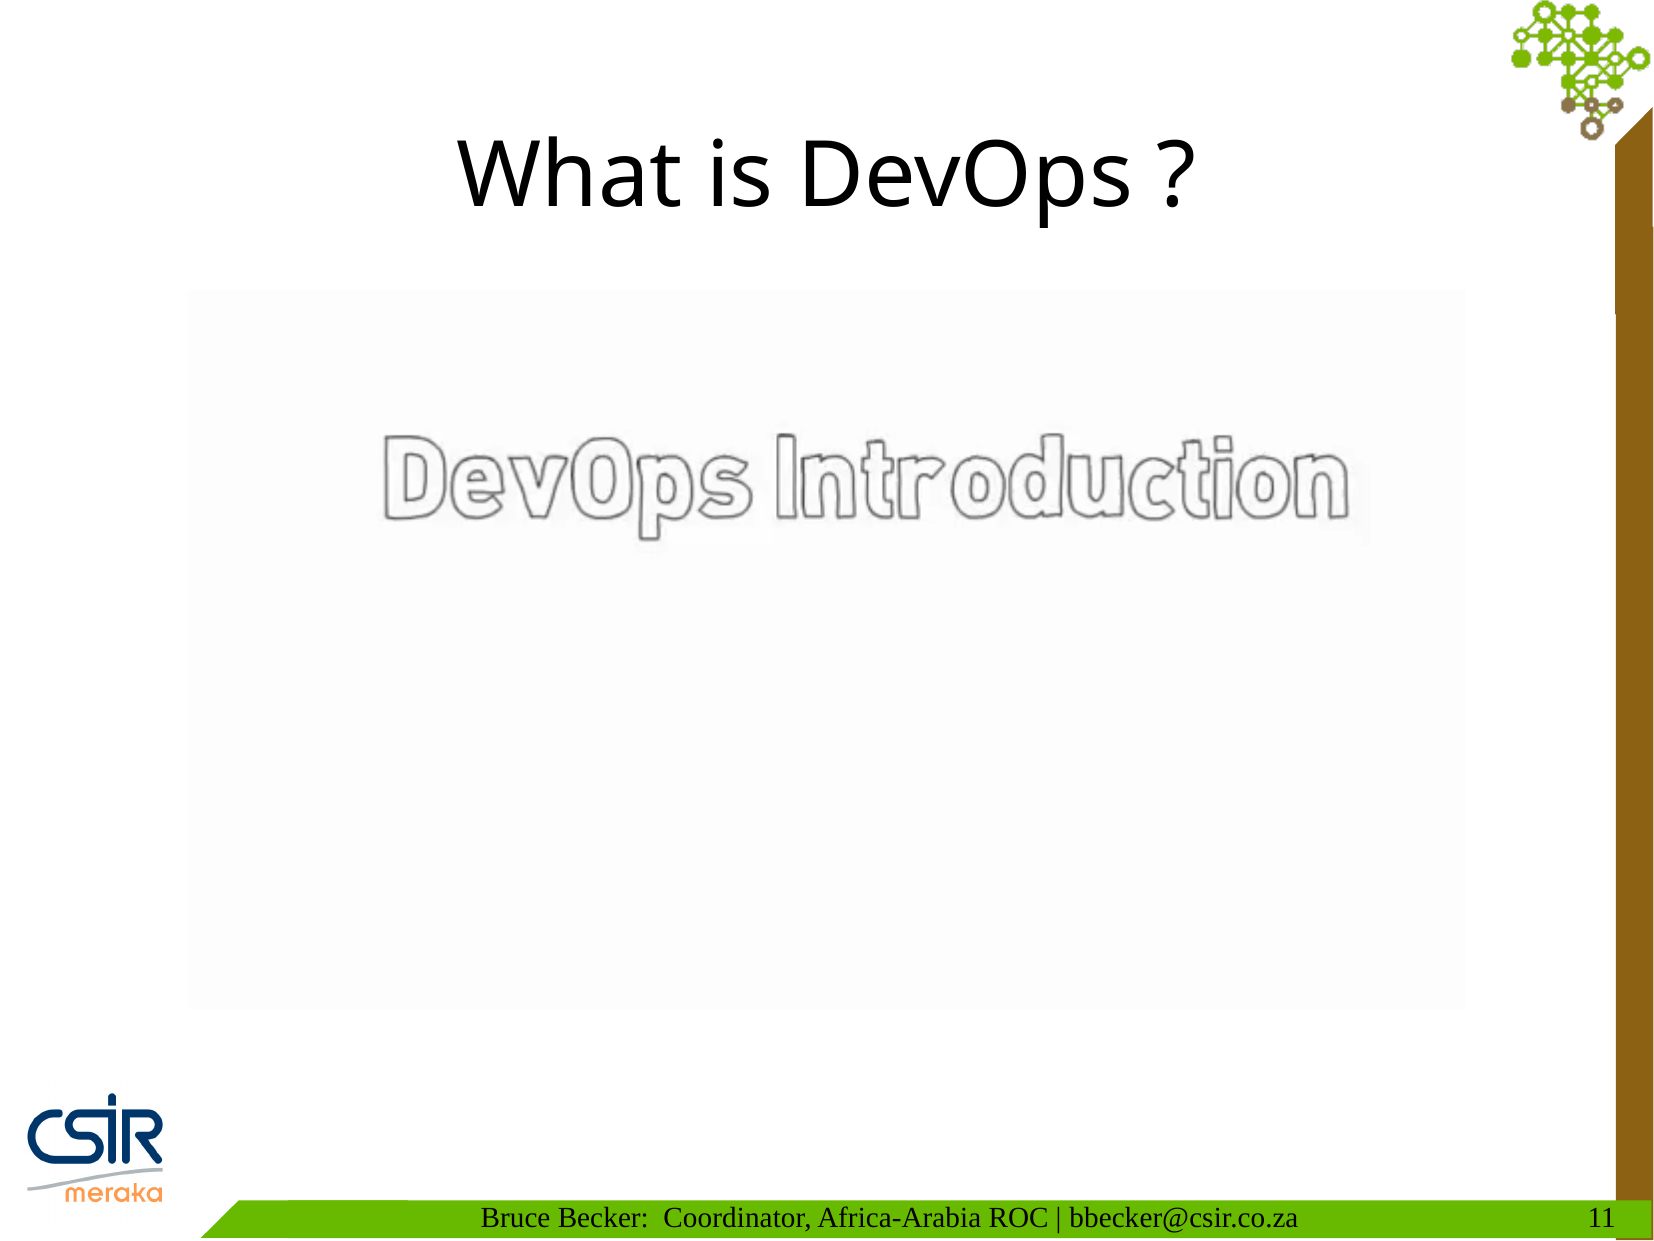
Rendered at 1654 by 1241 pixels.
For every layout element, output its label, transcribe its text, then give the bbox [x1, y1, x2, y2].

picture [12, 1074, 178, 1225]
picture [1503, 0, 1654, 144]
title What is DevOps ? [82, 67, 1571, 275]
text_box [187, 290, 1466, 1010]
